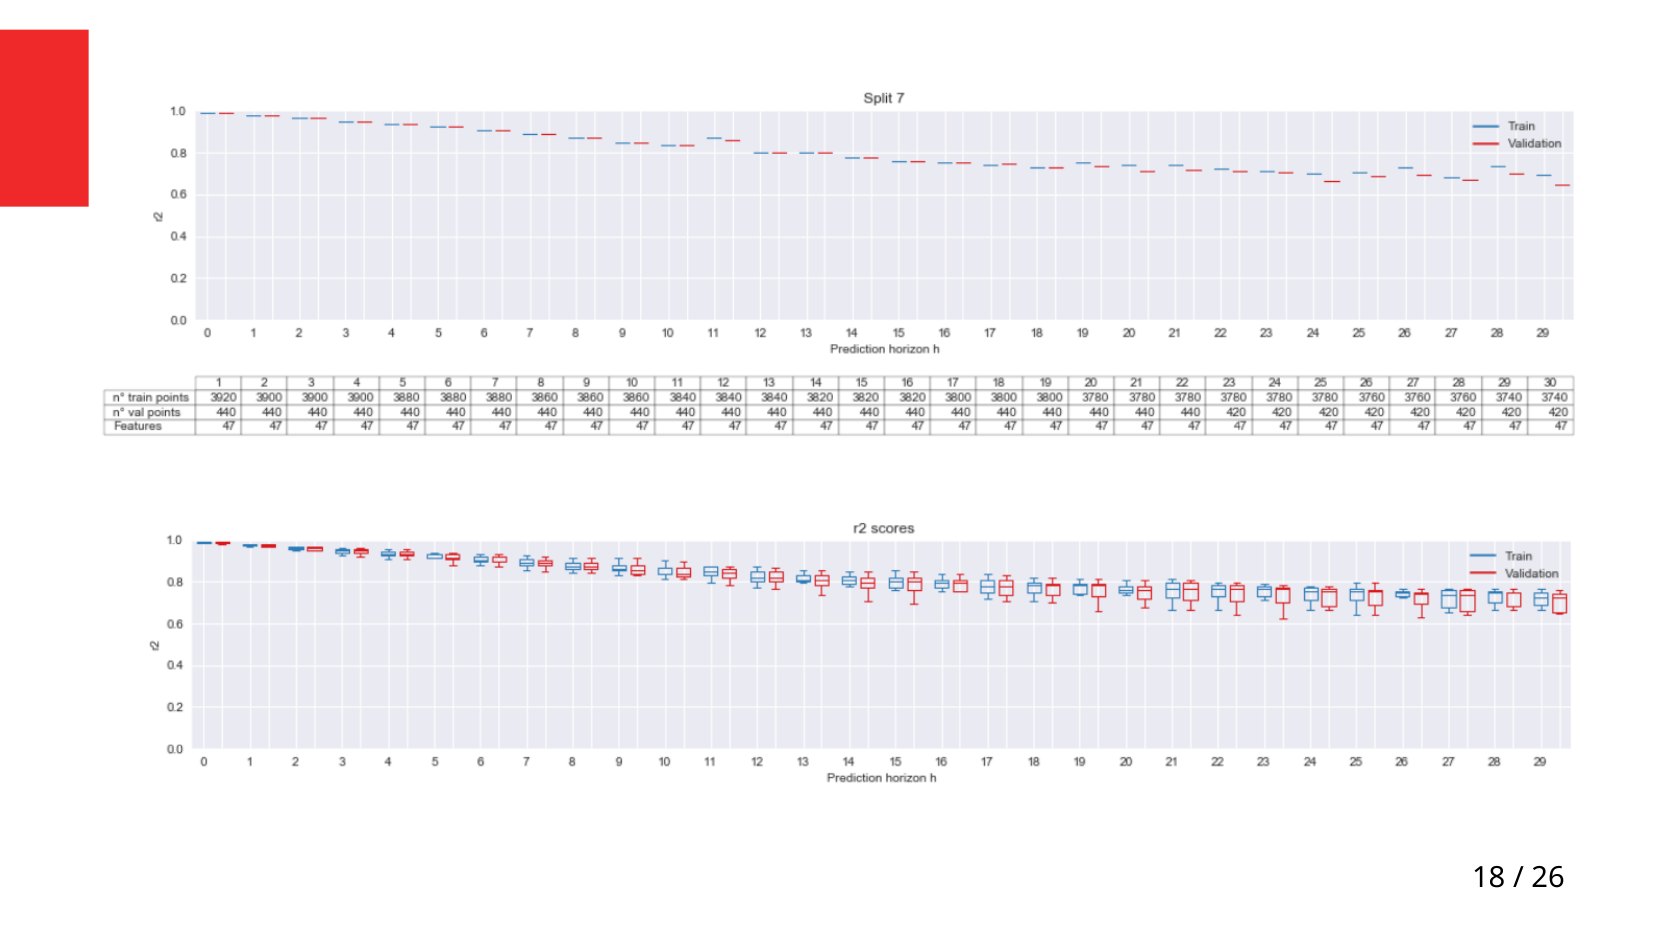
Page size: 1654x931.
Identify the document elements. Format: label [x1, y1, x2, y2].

picture [94, 88, 1603, 457]
picture [130, 521, 1595, 798]
